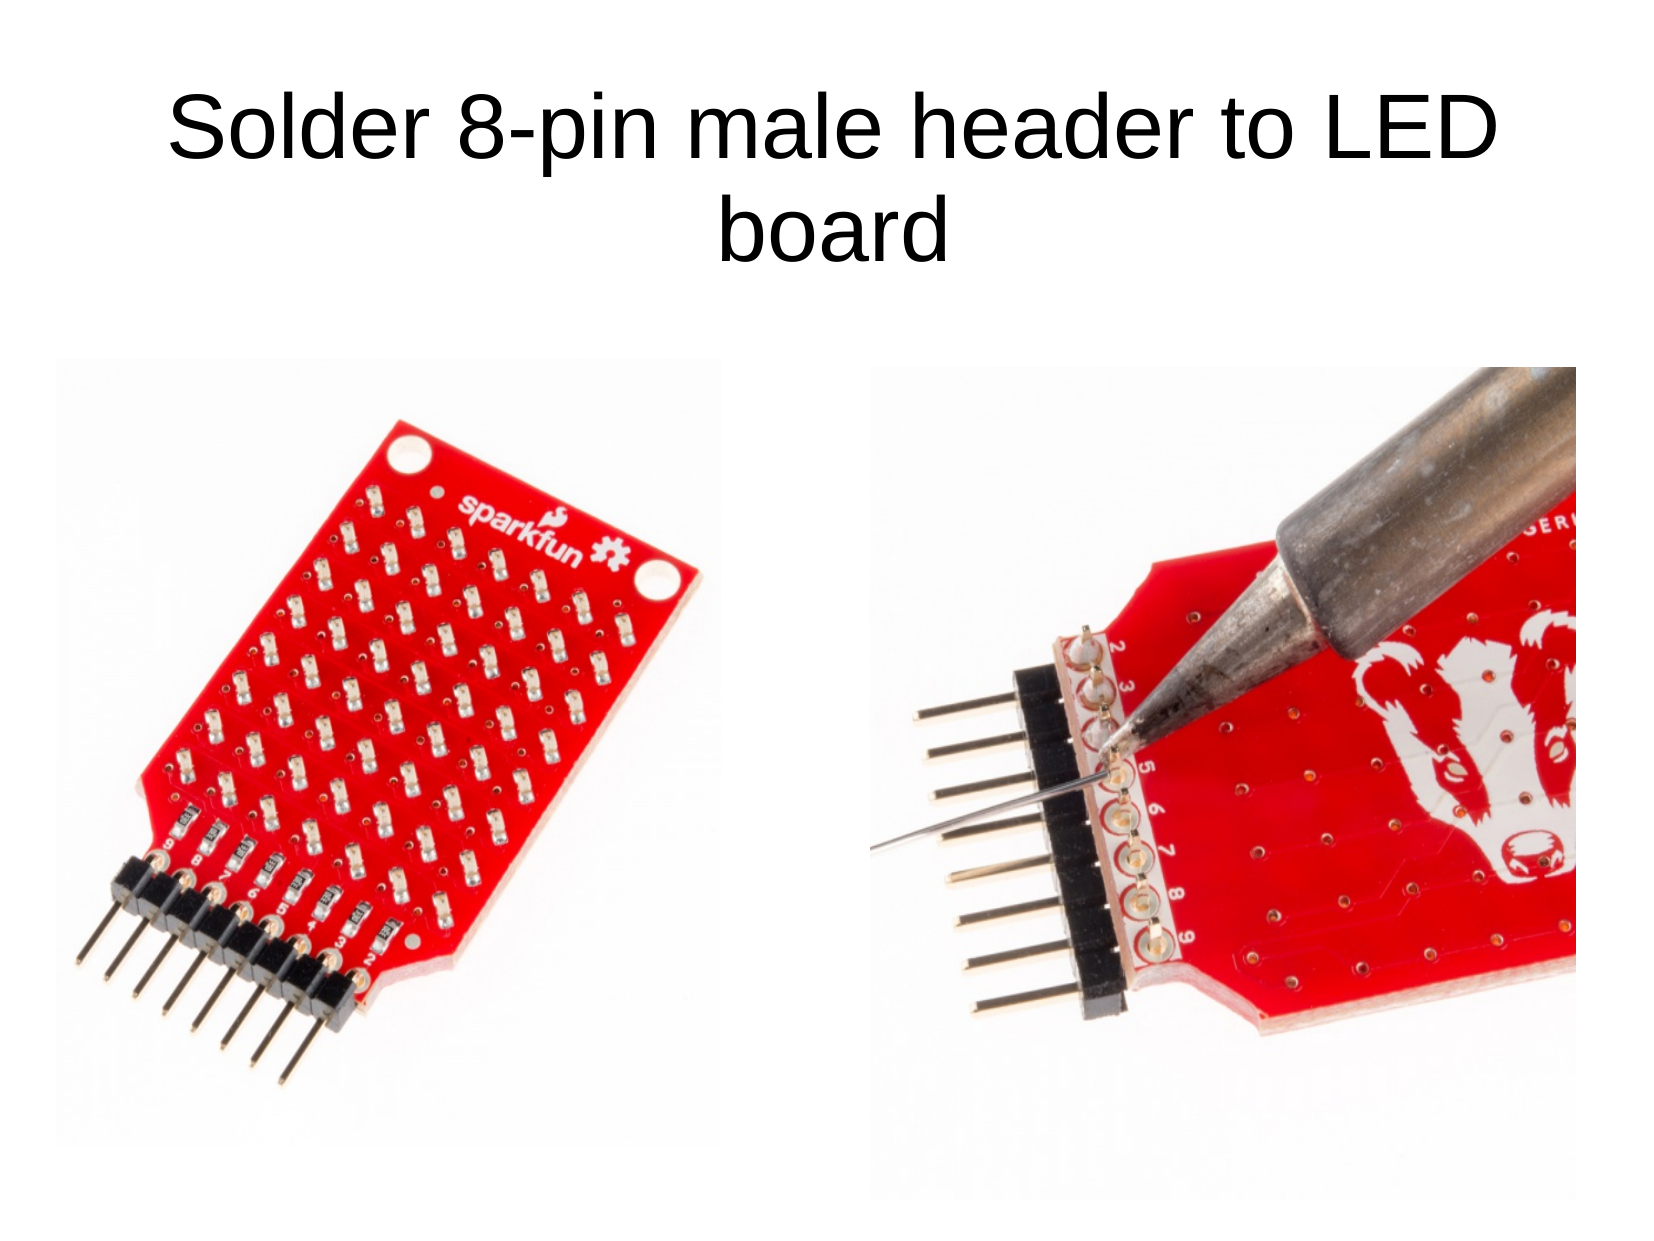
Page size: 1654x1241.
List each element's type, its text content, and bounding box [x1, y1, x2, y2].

picture [56, 359, 721, 1147]
title Solder 8-pin male header to LED board [90, 75, 1579, 283]
picture [870, 367, 1576, 1201]
